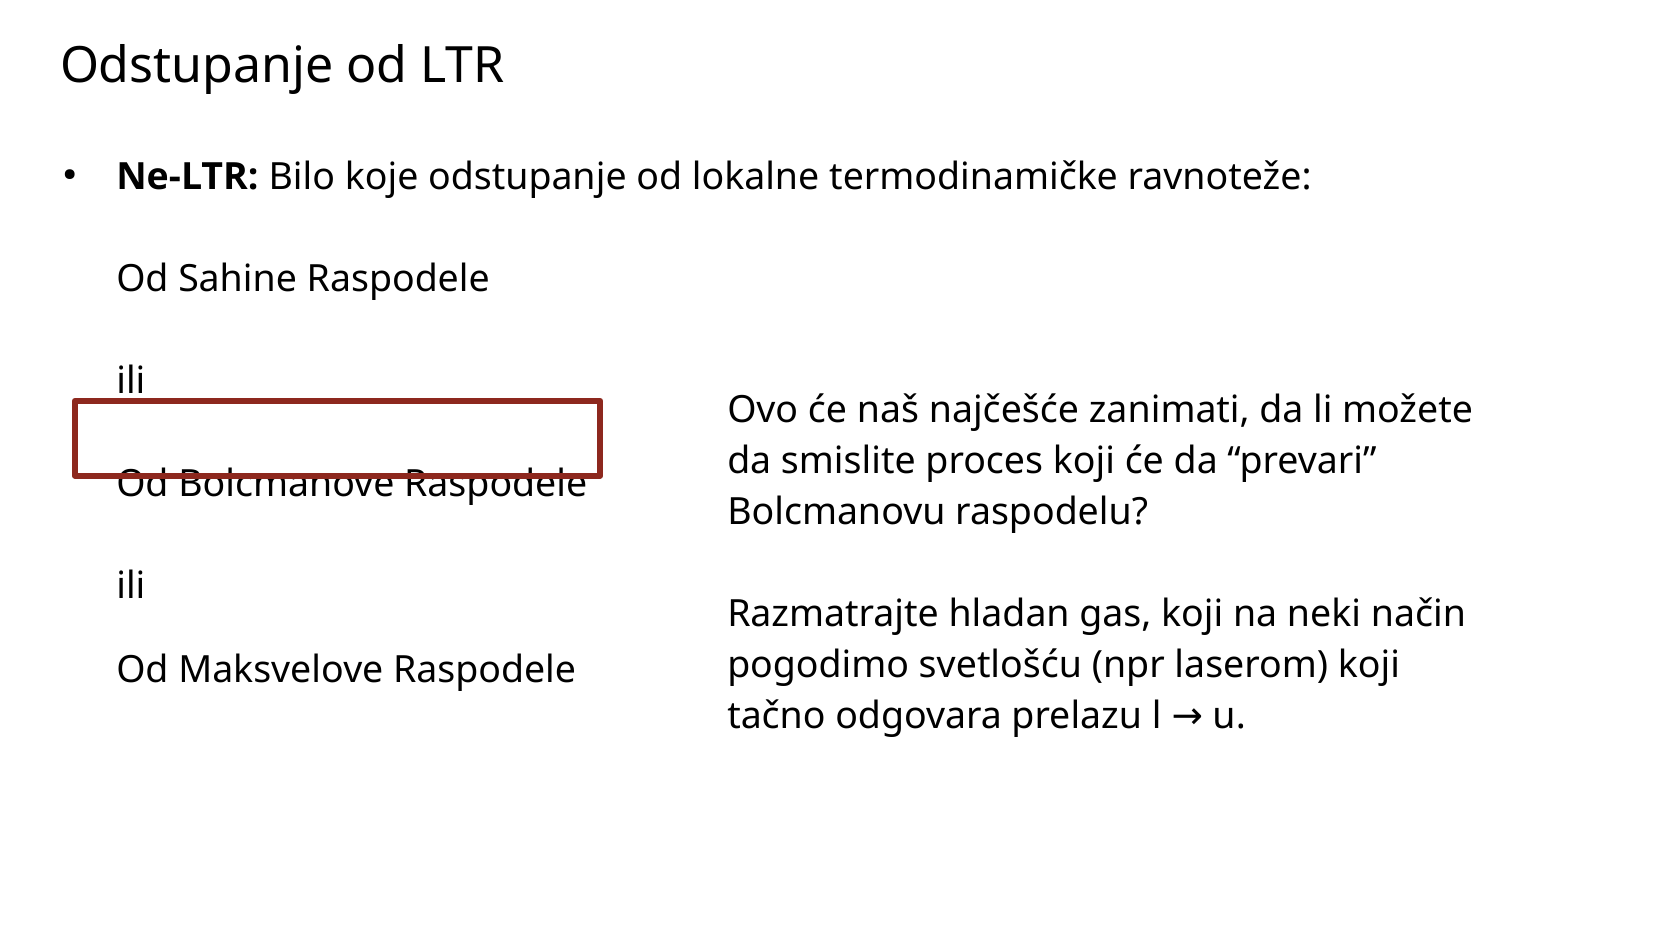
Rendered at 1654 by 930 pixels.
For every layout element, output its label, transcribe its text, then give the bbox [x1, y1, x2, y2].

text_box Ovo će naš najčešće zanimati, da li možete da smislite proces koji će da “prevari” Bolcmanovu raspodelu? Razmatrajte hladan gas, koji na neki način pogodimo svetlošću (npr laserom) koji tačno odgovara prelazu l → u. [712, 375, 1501, 751]
list Ne-LTR: Bilo koje odstupanje od lokalne termodinamičke ravnoteže: Od Sahine Raspodele ili Od Bolcmanove Raspodele ili Od Maksvelove Raspodele [45, 149, 1635, 880]
title Odstupanje od LTR [59, 13, 1648, 113]
